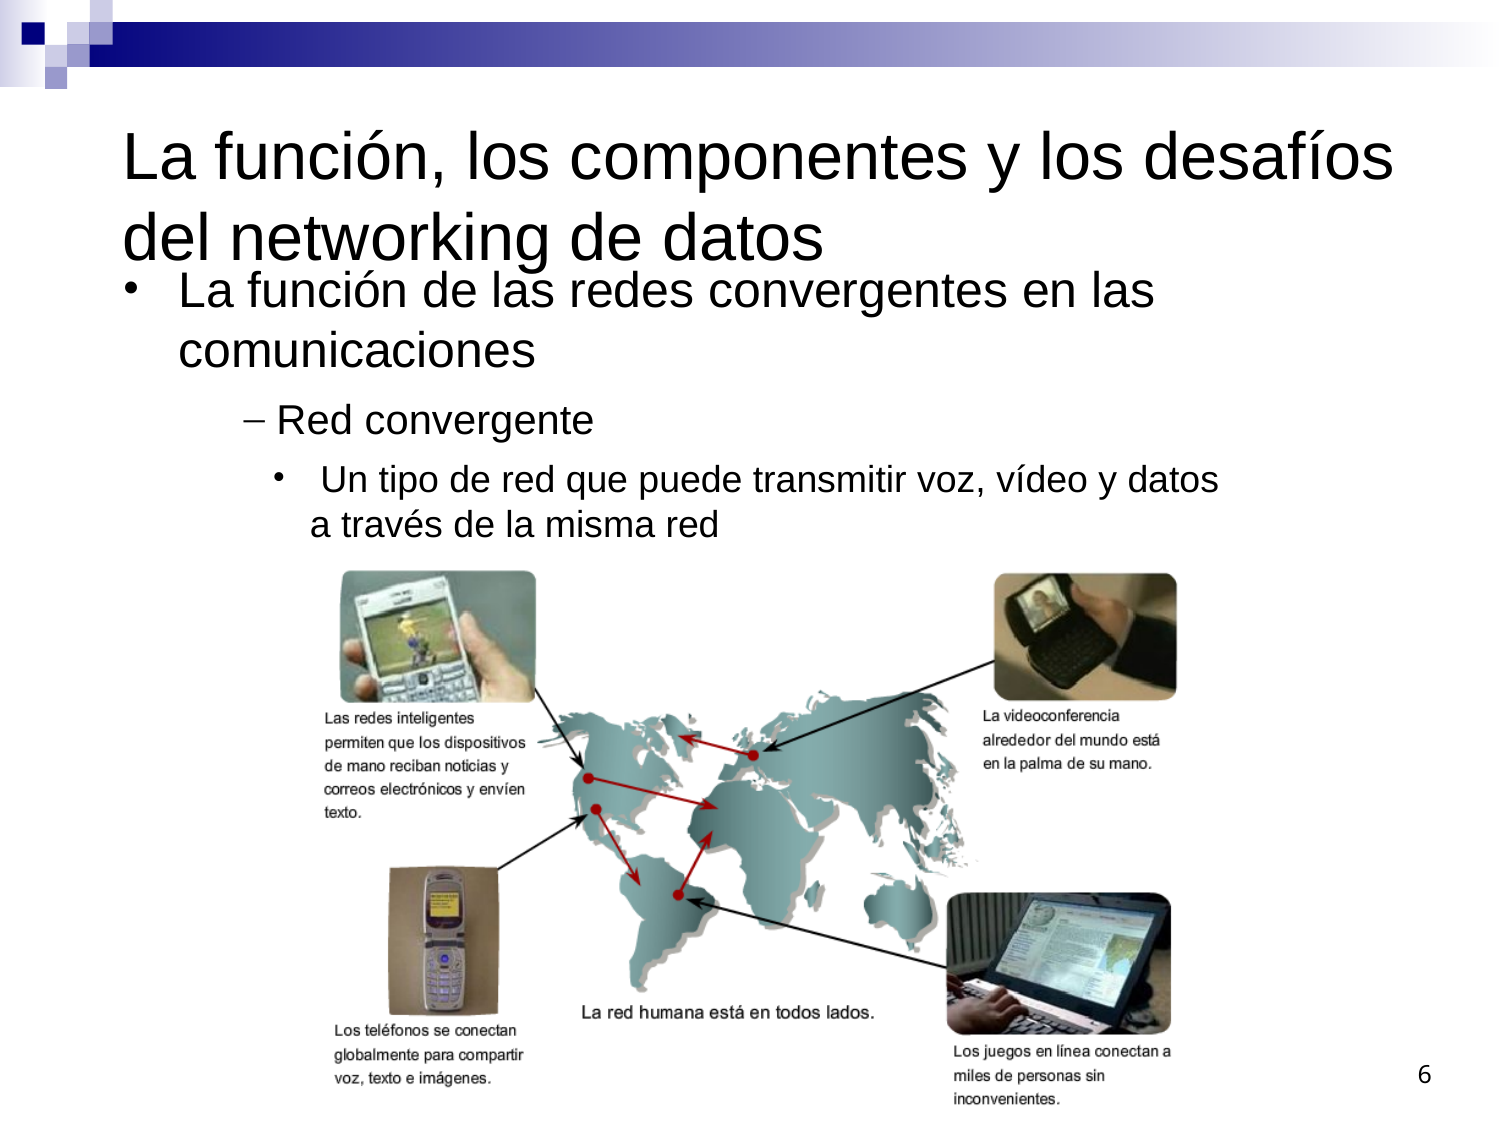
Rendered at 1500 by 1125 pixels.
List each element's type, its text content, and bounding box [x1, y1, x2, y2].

text_box La función, los componentes y los desafíos del networking de datos [107, 105, 1444, 282]
picture [316, 562, 1187, 1107]
text_box La función de las redes convergentes en las comunicaciones Red convergente Un tipo de red que puede transmitir voz, vídeo y datos a través de la misma red [107, 250, 1411, 1084]
text_box <número> [1074, 1025, 1447, 1101]
